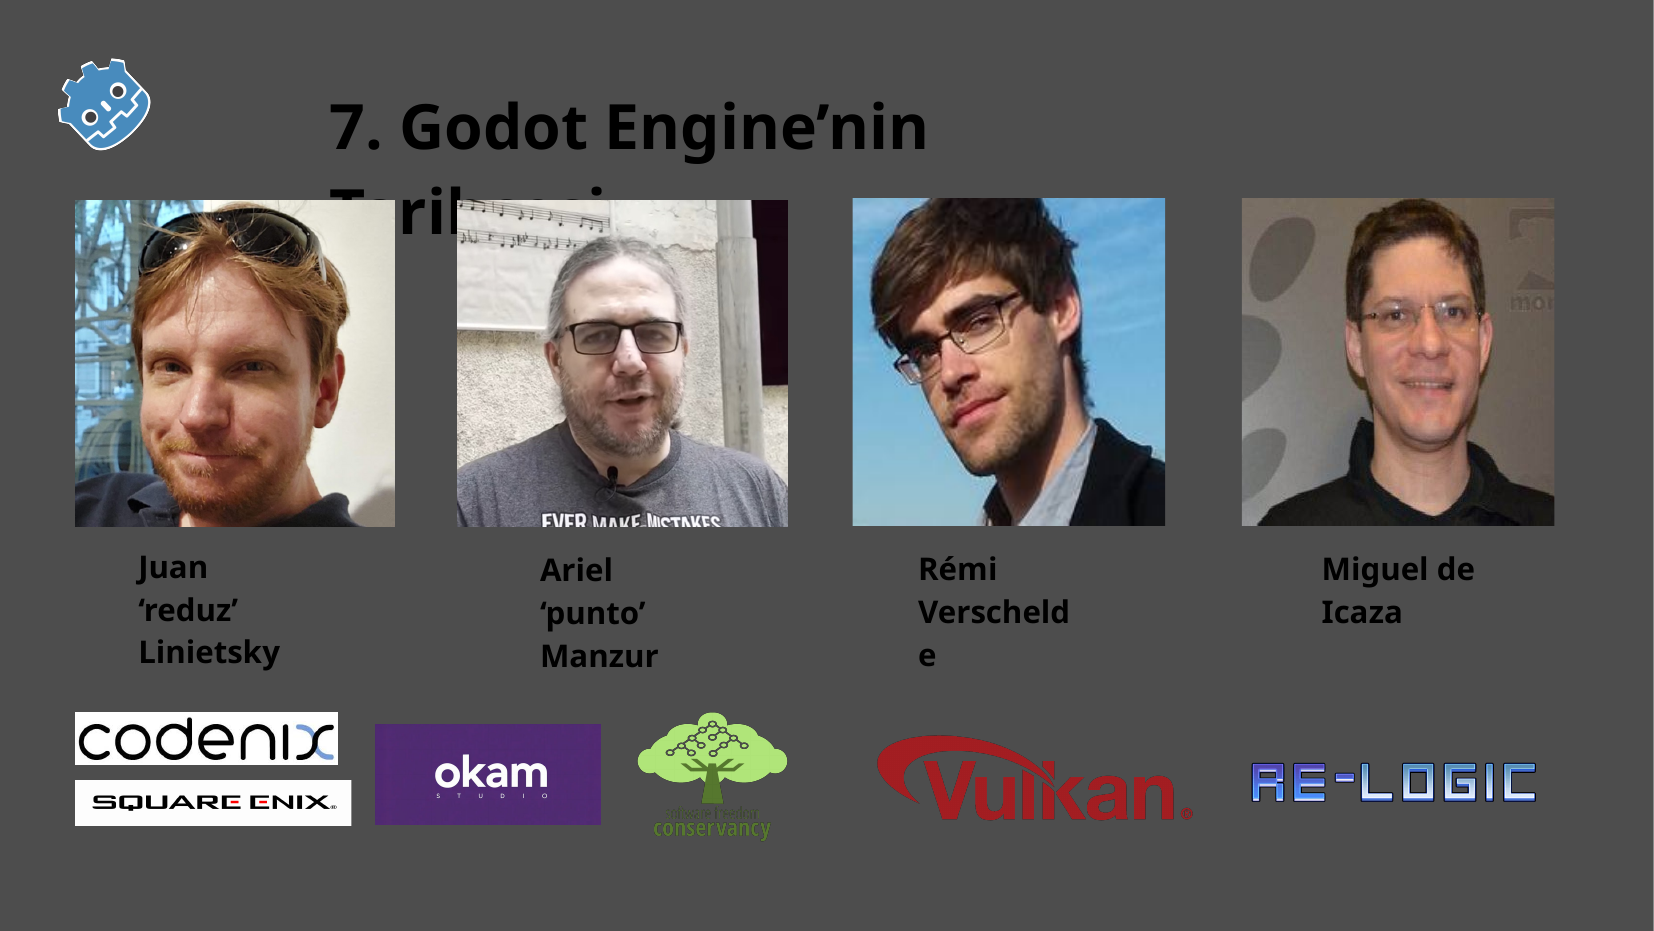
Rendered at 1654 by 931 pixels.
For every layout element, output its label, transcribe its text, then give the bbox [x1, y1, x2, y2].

text_box Juan ‘reduz’ Linietsky [123, 537, 332, 634]
picture [0, 0, 1654, 931]
text_box Ariel ‘punto’ Manzur [525, 540, 723, 638]
text_box Miguel de Icaza [1306, 539, 1504, 637]
text_box 7. Godot Engine’nin Tarihçesi [315, 75, 1141, 168]
text_box Rémi Verschelde [903, 539, 1101, 637]
